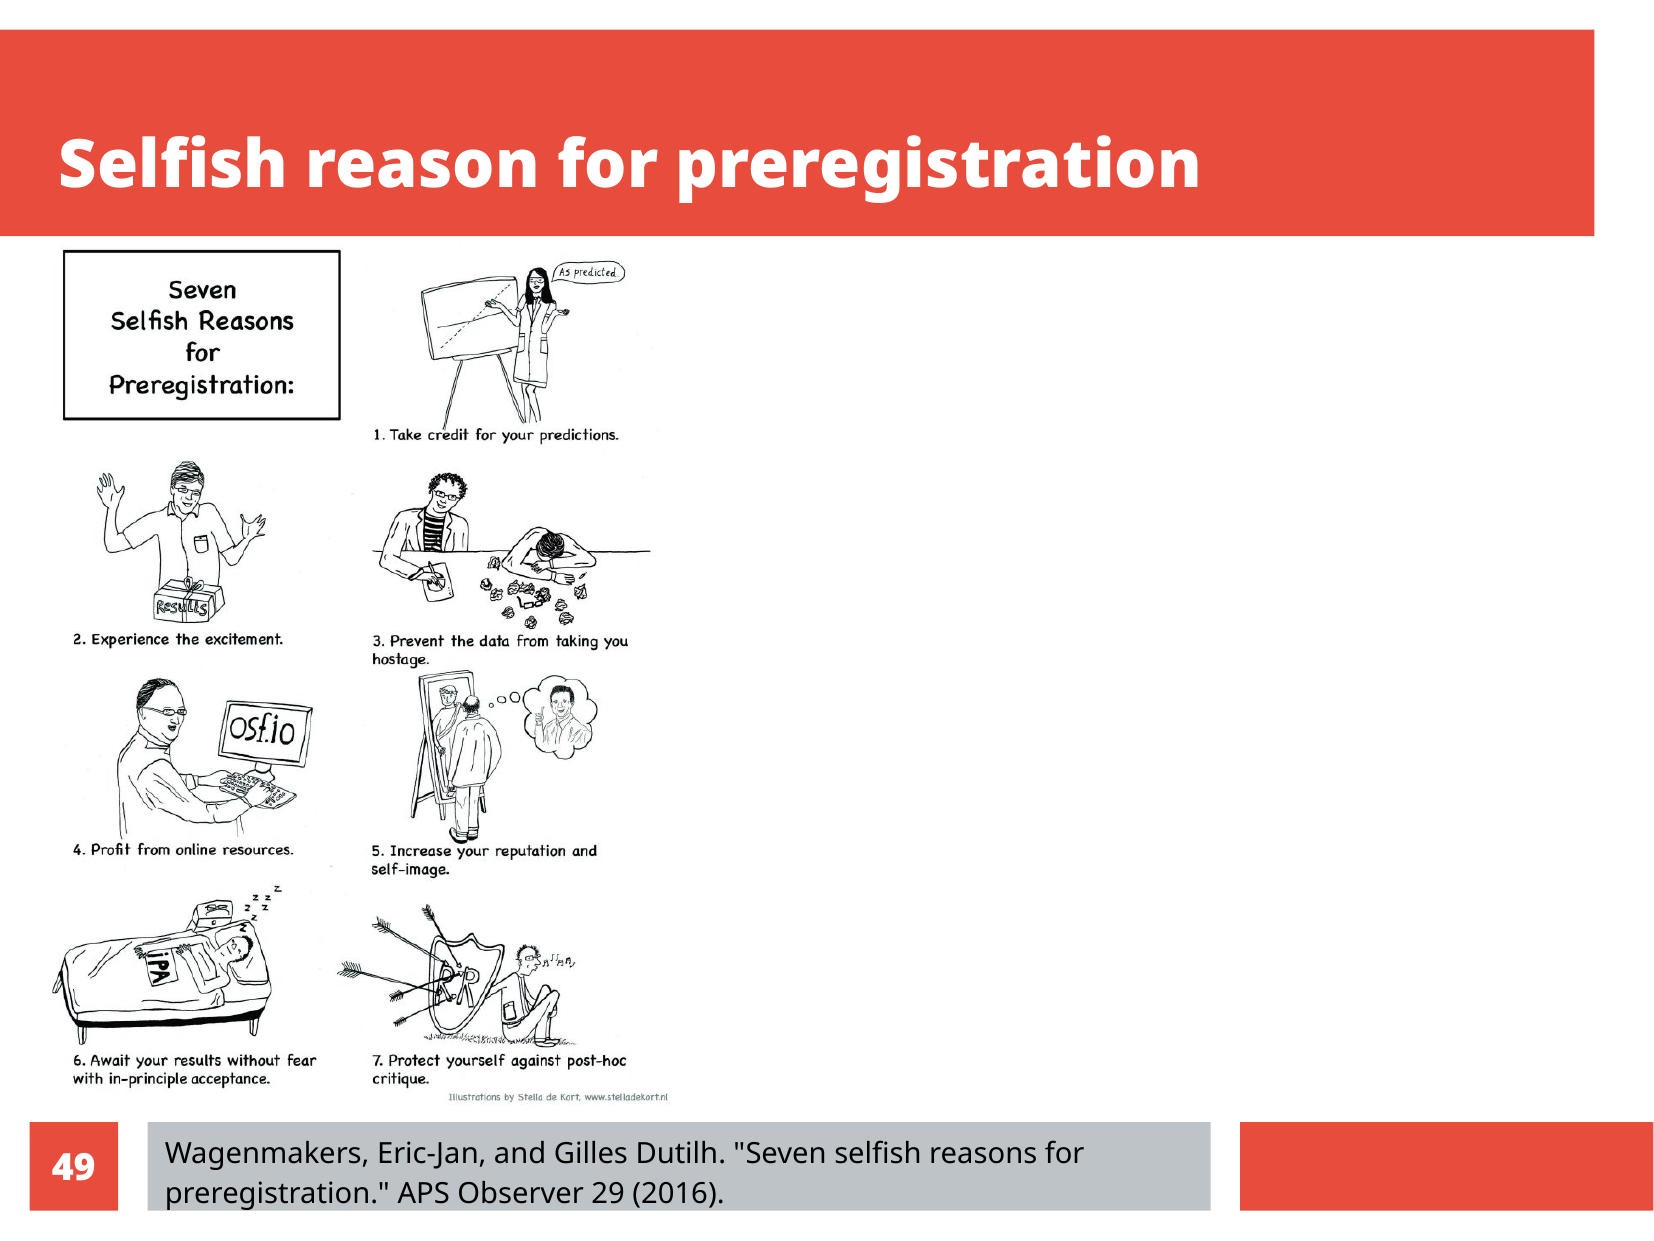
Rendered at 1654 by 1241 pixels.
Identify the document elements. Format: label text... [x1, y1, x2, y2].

picture [24, 237, 676, 1106]
title Selfish reason for preregistration [59, 59, 1595, 207]
text_box Wagenmakers, Eric-Jan, and Gilles Dutilh. "Seven selfish reasons for preregistration." APS Observer 29 (2016). [150, 1125, 1201, 1209]
